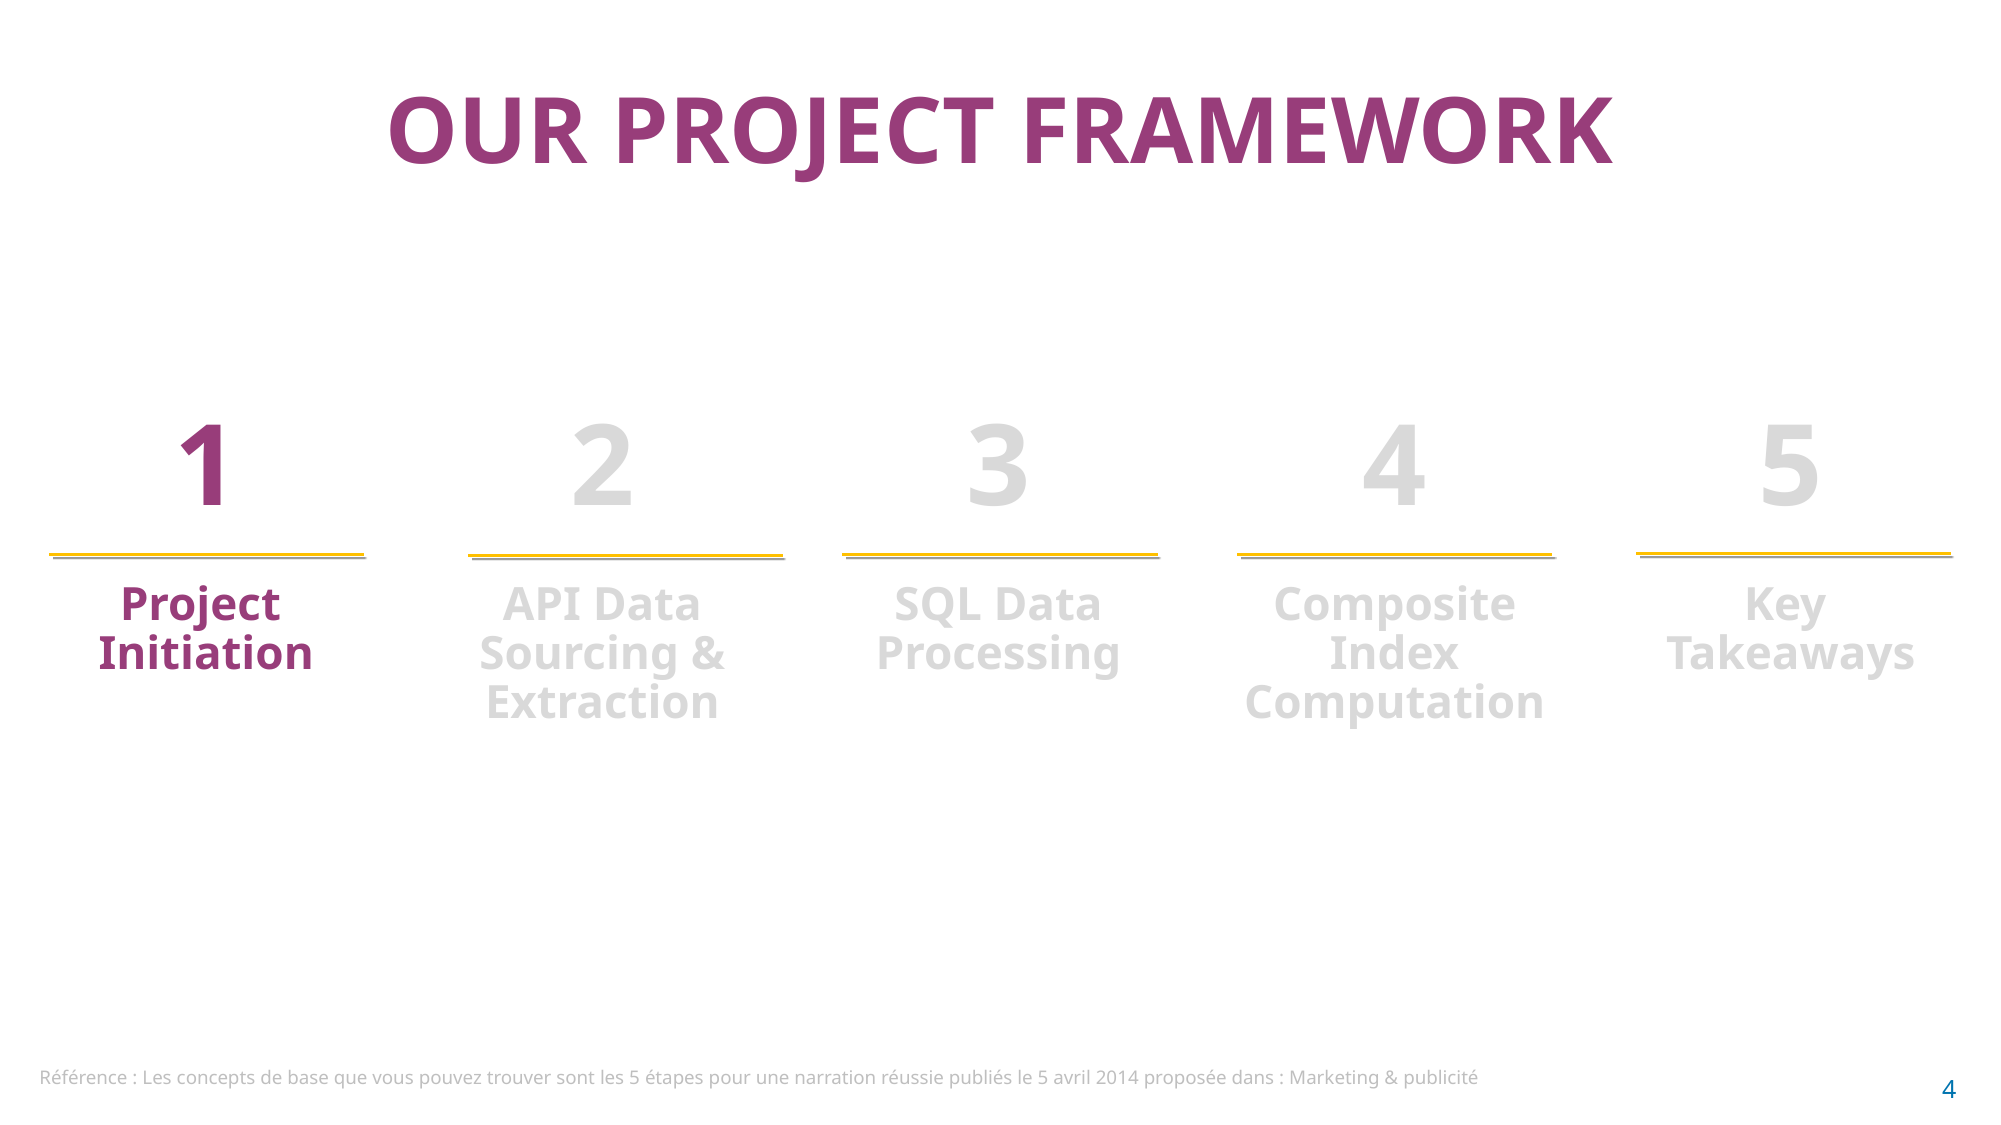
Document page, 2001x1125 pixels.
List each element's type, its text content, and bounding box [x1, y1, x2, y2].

list Key Takeaways [1595, 573, 1986, 689]
list 3 [803, 400, 1194, 539]
list Project Initiation [11, 573, 402, 689]
list OUR PROJECT FRAMEWORK [0, 77, 2000, 193]
list 4 [1199, 400, 1590, 539]
list API Data Sourcing & Extraction [407, 573, 798, 739]
list 2 [407, 400, 798, 539]
text_box [1927, 1060, 1998, 1121]
list Composite Index Computation [1199, 573, 1590, 760]
text_box Référence : Les concepts de base que vous pouvez trouver sont les 5 étapes pour une narration réussie publiés le 5 avril 2014 proposée dans : Marketing & publicité [24, 1058, 1492, 1096]
list 1 [11, 400, 402, 539]
list 5 [1595, 400, 1986, 539]
list SQL Data Processing [803, 573, 1194, 760]
